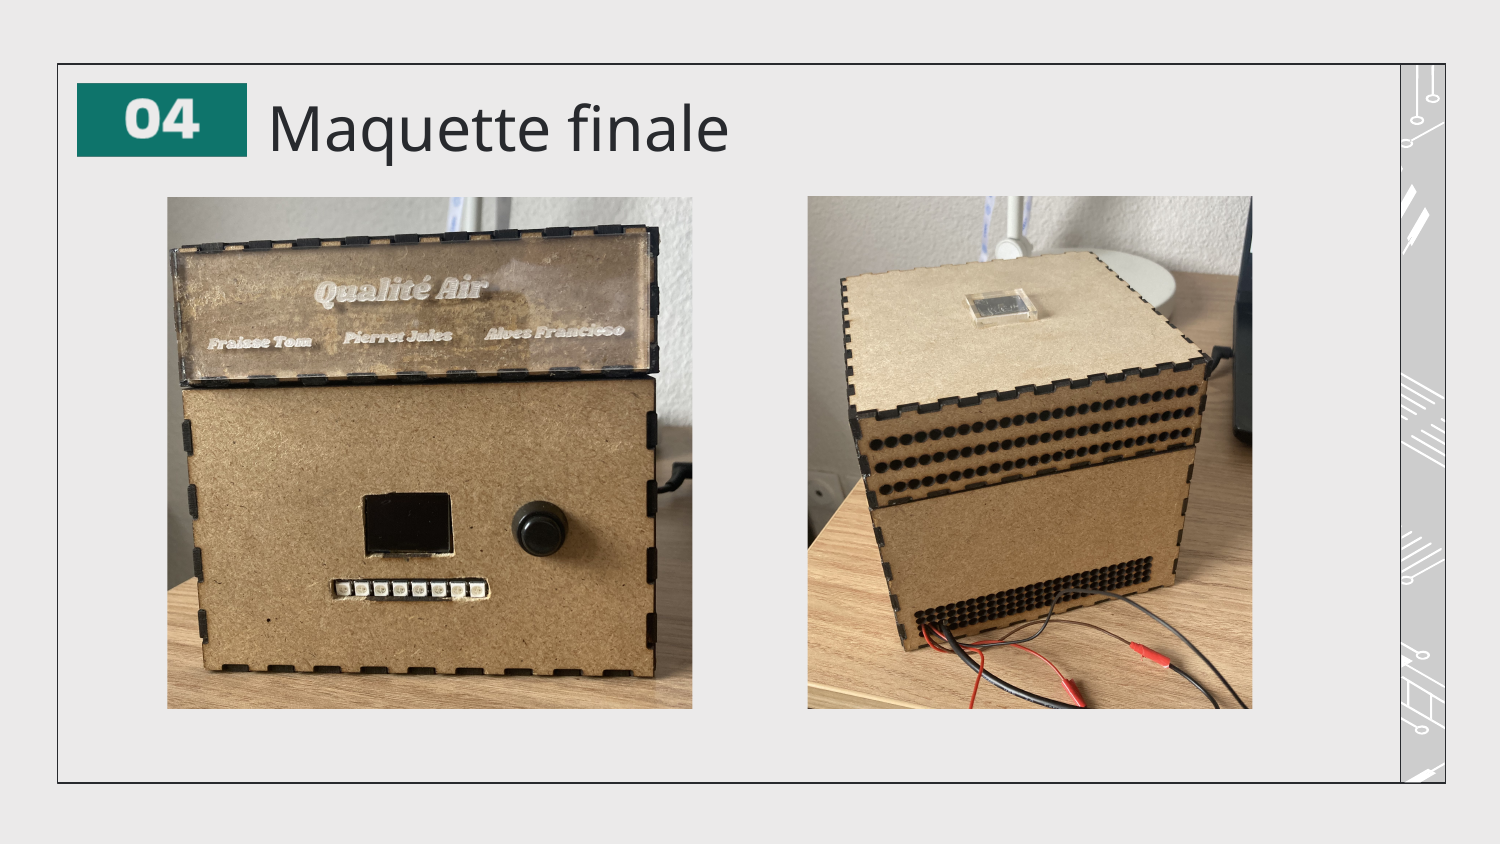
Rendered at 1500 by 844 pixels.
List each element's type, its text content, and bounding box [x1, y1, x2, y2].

picture [77, 61, 247, 196]
picture [807, 196, 1253, 709]
picture [167, 197, 693, 709]
title Maquette finale [252, 74, 1500, 169]
